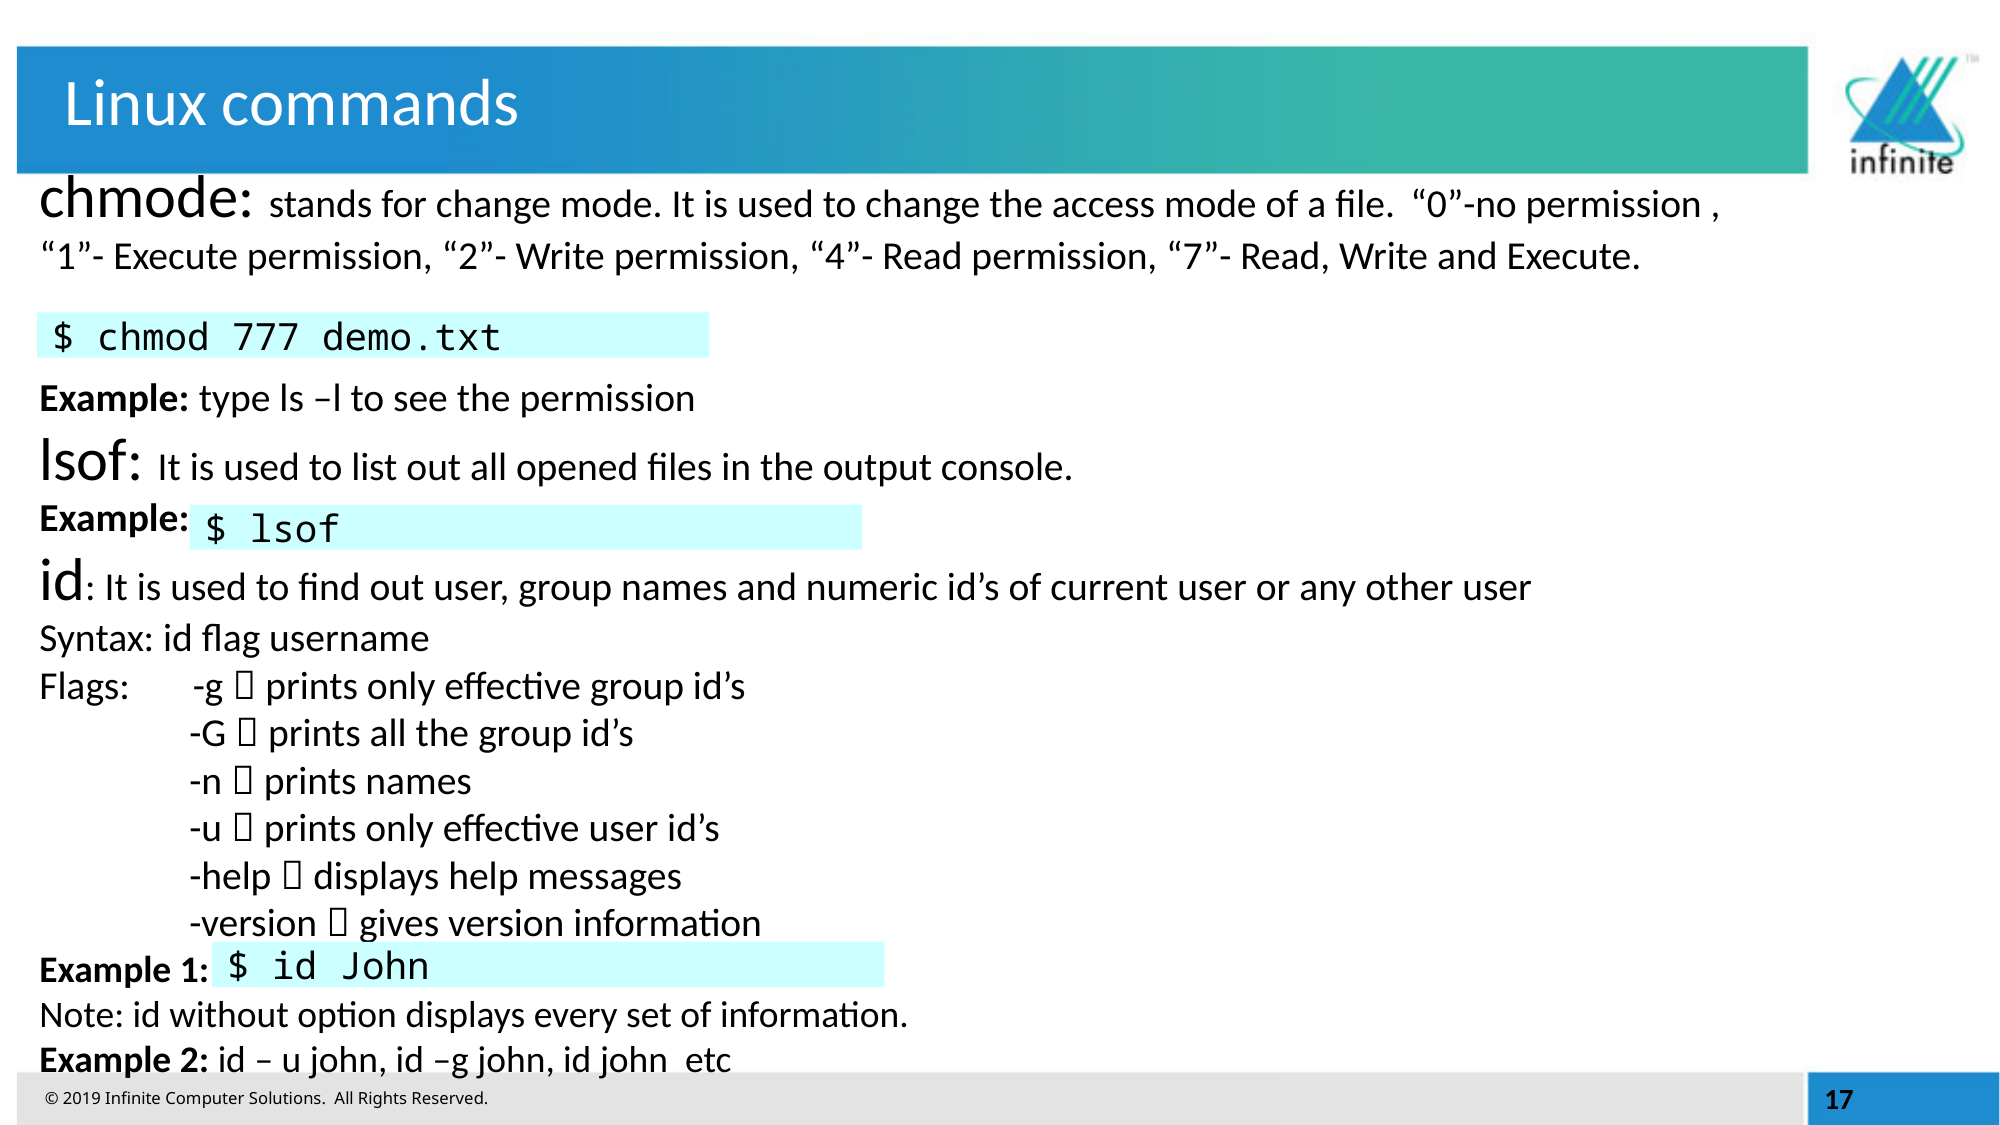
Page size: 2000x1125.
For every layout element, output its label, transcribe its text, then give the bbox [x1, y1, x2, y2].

title Linux commands [49, 51, 1913, 182]
picture [16, 0, 2000, 1125]
text_box $ chmod 777 demo.txt [37, 312, 710, 358]
text_box chmode: stands for change mode. It is used to change the access mode of a file. “0”-no permission , “1”- Execute permission, “2”- Write permission, “4”- Read permission, “7”- Read, Write and Execute. Example: type ls –l to see the permission lsof: It is used to list out all opened files in the output console. Example: id: It is used to find out user, group names and numeric id’s of current user or any other user Syntax: id flag username Flags: -g  prints only effective group id’s -G  prints all the group id’s -n  prints names -u  prints only effective user id’s -help  displays help messages -version  gives version information Example 1: Note: id without option displays every set of information. Example 2: id – u john, id –g john, id john etc [24, 149, 1813, 1087]
text_box $ lsof [189, 504, 863, 550]
slide_number <number> [1662, 1073, 2000, 1125]
text_box $ id John [212, 941, 885, 988]
